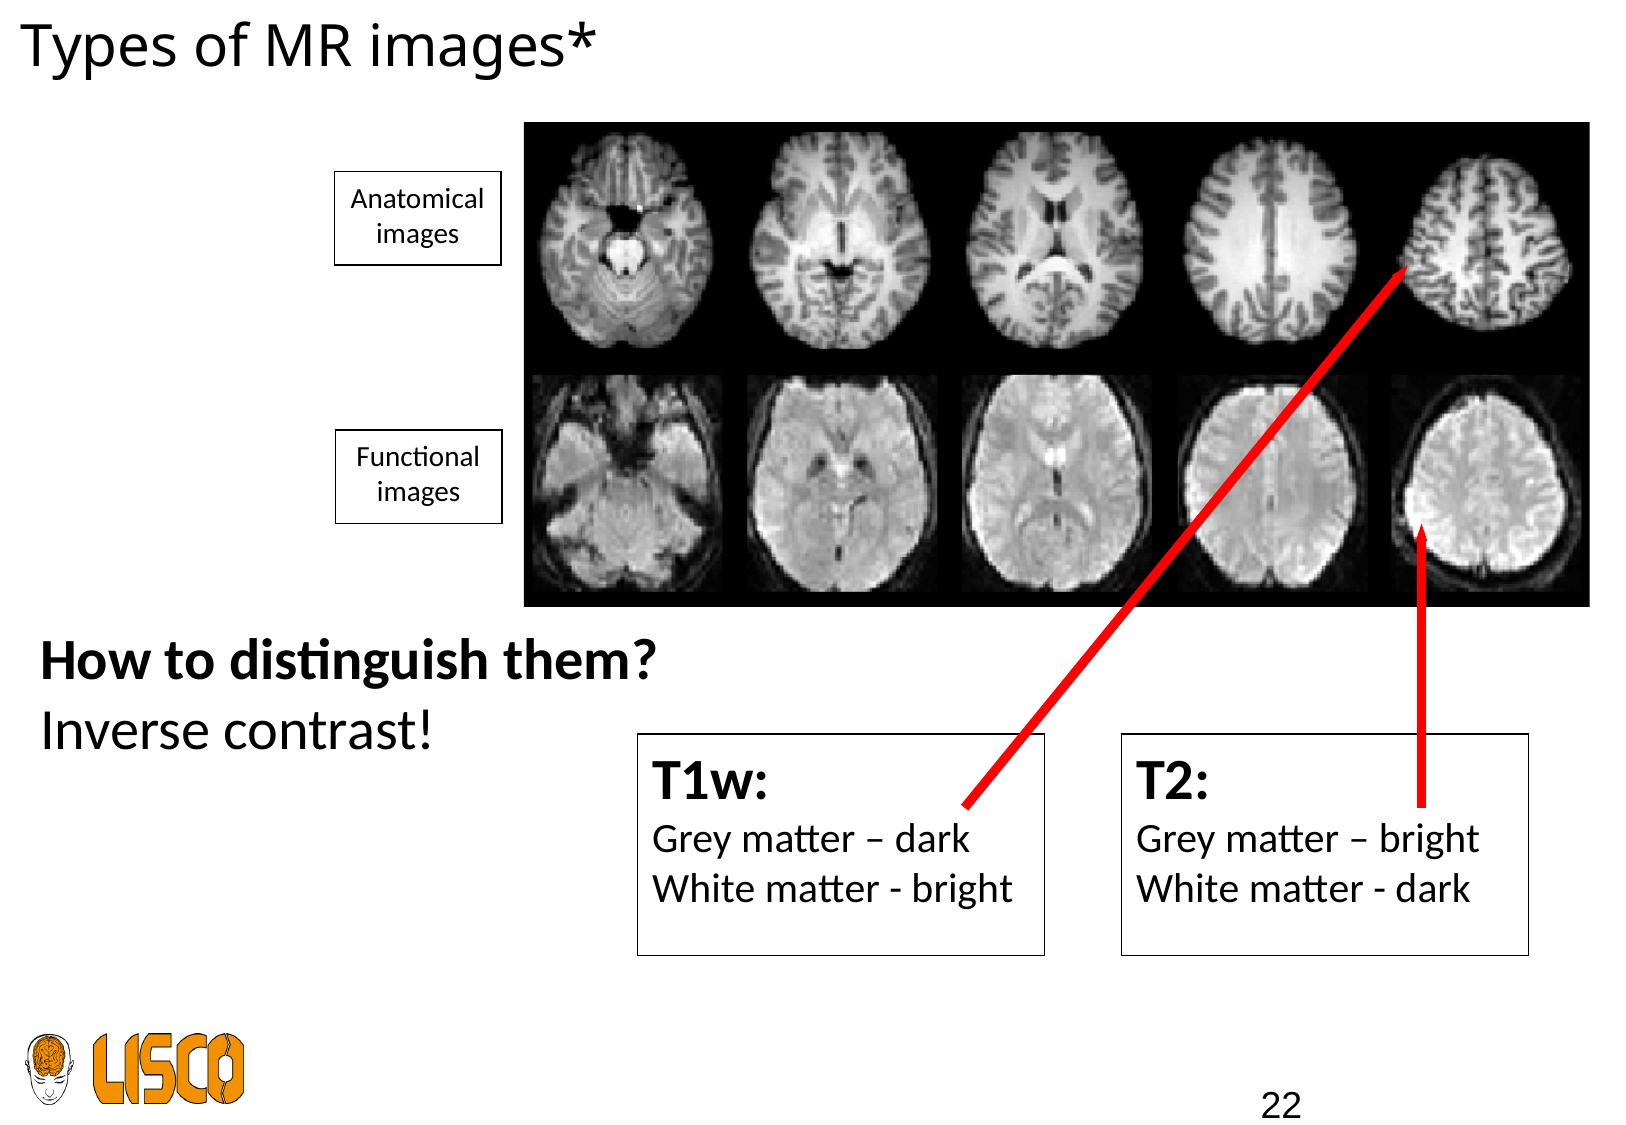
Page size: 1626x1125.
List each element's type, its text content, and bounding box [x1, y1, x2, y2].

text_box T1w: Grey matter – dark White matter - bright [637, 734, 1044, 955]
text_box How to distinguish them? Inverse contrast! [25, 614, 728, 808]
picture [523, 122, 1590, 607]
picture [25, 1034, 74, 1105]
text_box T2: Grey matter – bright White matter - dark [1121, 734, 1528, 955]
text_box Anatomical images [334, 172, 501, 265]
text_box Functional images [335, 430, 502, 524]
text_box Types of MR images* [6, 1, 1623, 123]
picture [93, 1033, 244, 1104]
